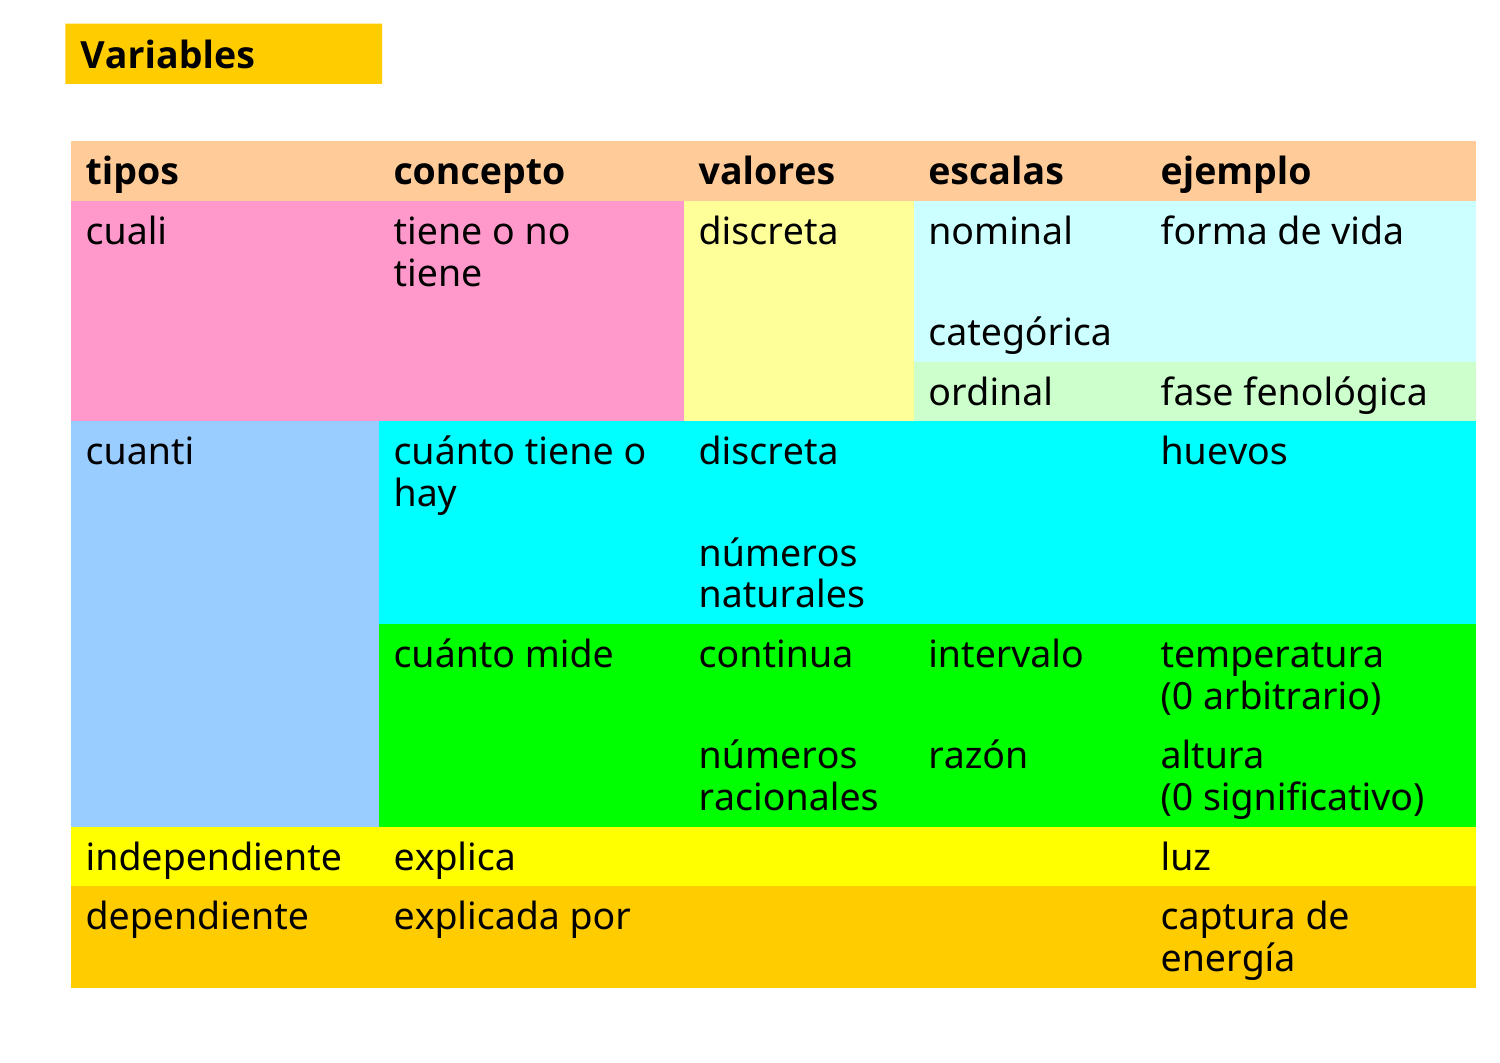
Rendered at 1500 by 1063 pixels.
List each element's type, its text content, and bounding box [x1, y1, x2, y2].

table_cell temperatura (0 arbitrario) [1146, 624, 1476, 725]
table_cell captura de energía [1146, 886, 1476, 988]
table_cell [684, 302, 914, 362]
table_cell [71, 624, 379, 725]
table_cell continua [684, 624, 914, 725]
table_cell categórica [914, 302, 1146, 362]
table_cell intervalo [914, 624, 1146, 725]
table_cell [379, 302, 684, 362]
text_box Variables [65, 23, 383, 84]
table_cell [71, 725, 379, 827]
table_cell [684, 827, 914, 886]
table_cell fase fenológica [1146, 362, 1476, 421]
table_cell números racionales [684, 725, 914, 827]
table_cell [71, 362, 379, 421]
table_cell [684, 886, 914, 988]
table_cell [71, 302, 379, 362]
table_cell huevos [1146, 421, 1476, 523]
table_cell [914, 827, 1146, 886]
table_cell [684, 362, 914, 421]
table_cell [914, 421, 1146, 523]
table_cell discreta [684, 201, 914, 302]
table_cell [914, 886, 1146, 988]
table_cell cuanti [71, 421, 379, 523]
table_cell altura (0 significativo) [1146, 725, 1476, 827]
table_cell discreta [684, 421, 914, 523]
table_cell razón [914, 725, 1146, 827]
table_cell números naturales [684, 523, 914, 624]
table_header ejemplo [1146, 141, 1476, 201]
table_cell forma de vida [1146, 201, 1476, 302]
table_cell cuánto mide [379, 624, 684, 725]
table_cell [71, 523, 379, 624]
table_cell [379, 523, 684, 624]
table_cell cuánto tiene o hay [379, 421, 684, 523]
table_cell independiente [71, 827, 379, 886]
table_cell nominal [914, 201, 1146, 302]
table_cell [379, 362, 684, 421]
table_header tipos [71, 141, 379, 201]
table_cell [1146, 523, 1476, 624]
table_cell explicada por [379, 886, 684, 988]
table_cell tiene o no tiene [379, 201, 684, 302]
table_cell [914, 523, 1146, 624]
table_header valores [684, 141, 914, 201]
table_cell luz [1146, 827, 1476, 886]
table_cell [1146, 302, 1476, 362]
table_header escalas [914, 141, 1146, 201]
table_cell [379, 725, 684, 827]
table_cell dependiente [71, 886, 379, 988]
table_cell cuali [71, 201, 379, 302]
table_cell explica [379, 827, 684, 886]
table_cell ordinal [914, 362, 1146, 421]
table_header concepto [379, 141, 684, 201]
